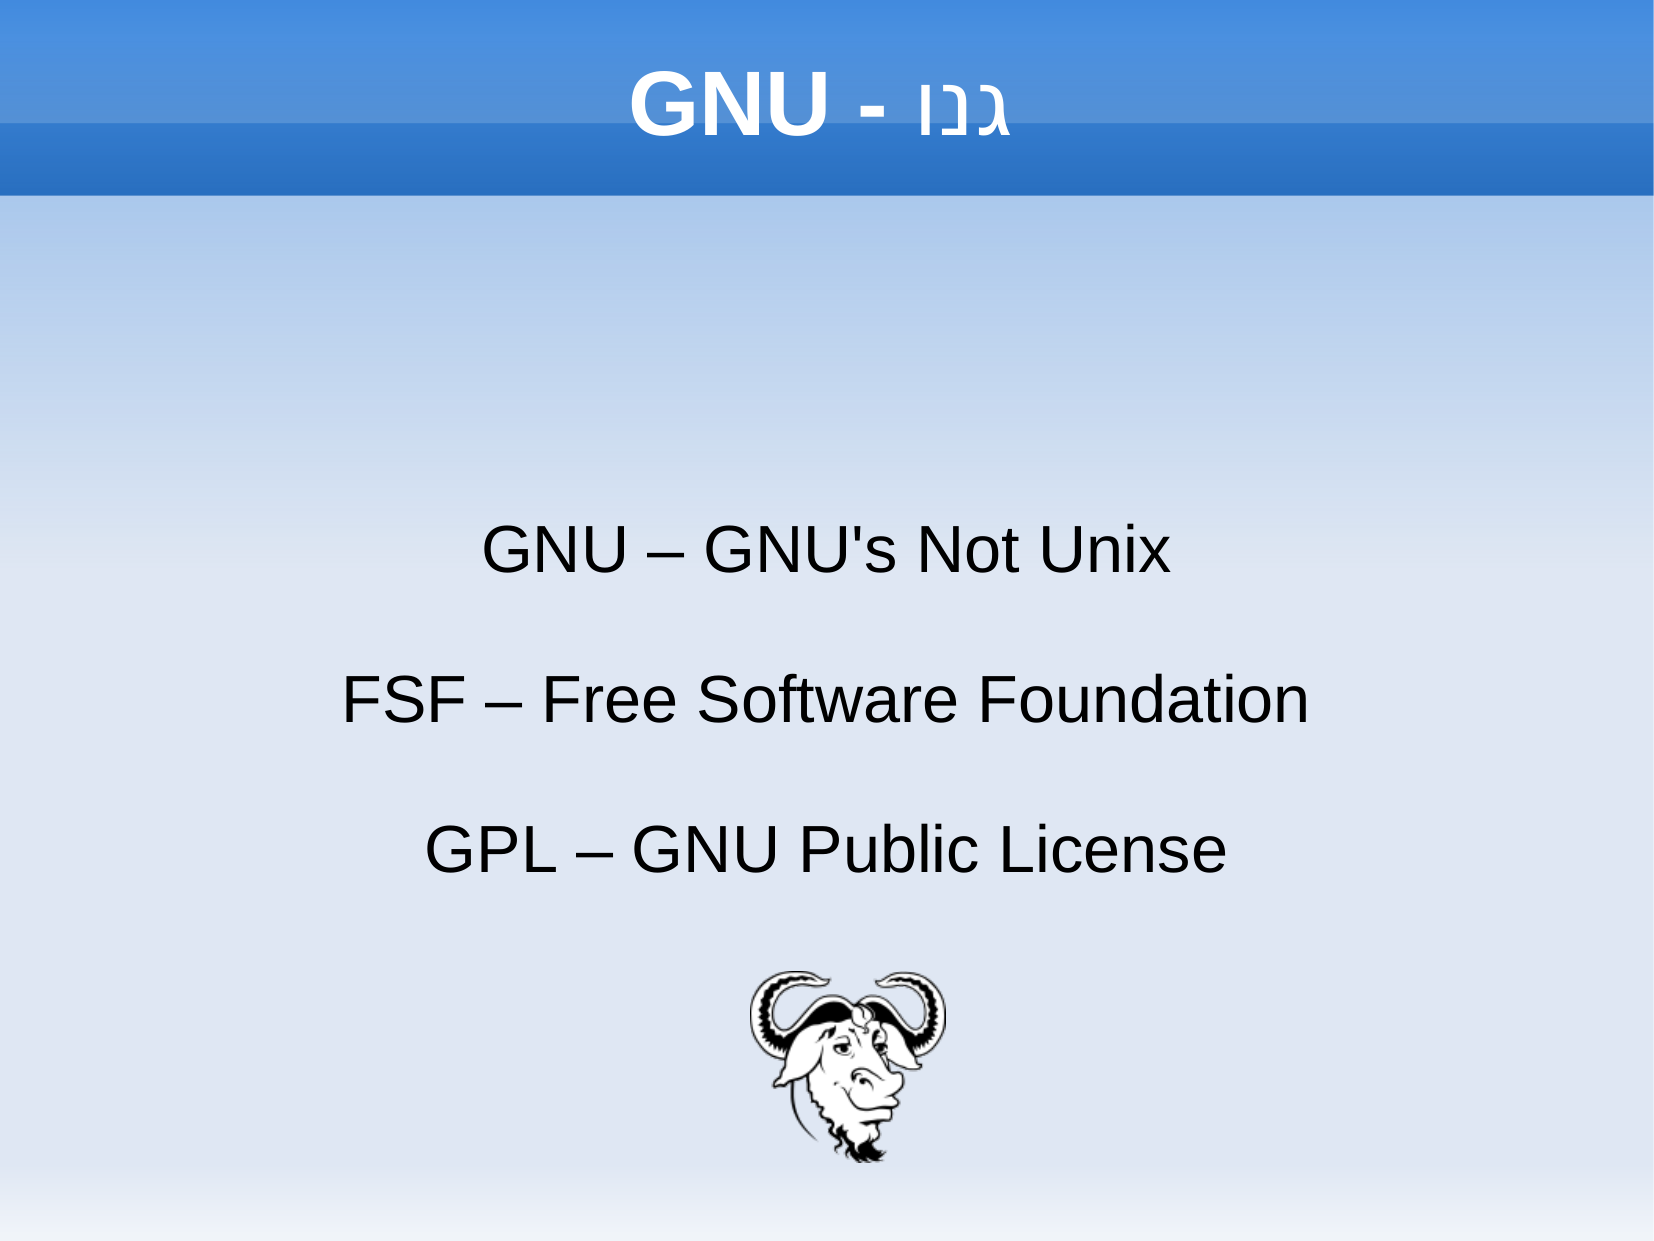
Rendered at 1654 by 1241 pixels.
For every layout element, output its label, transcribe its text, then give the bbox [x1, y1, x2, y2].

title GNU - גנו [76, 7, 1565, 200]
subtitle GNU – GNU's Not Unix FSF – Free Software Foundation GPL – GNU Public License [82, 297, 1571, 1102]
picture [0, 0, 1654, 1241]
